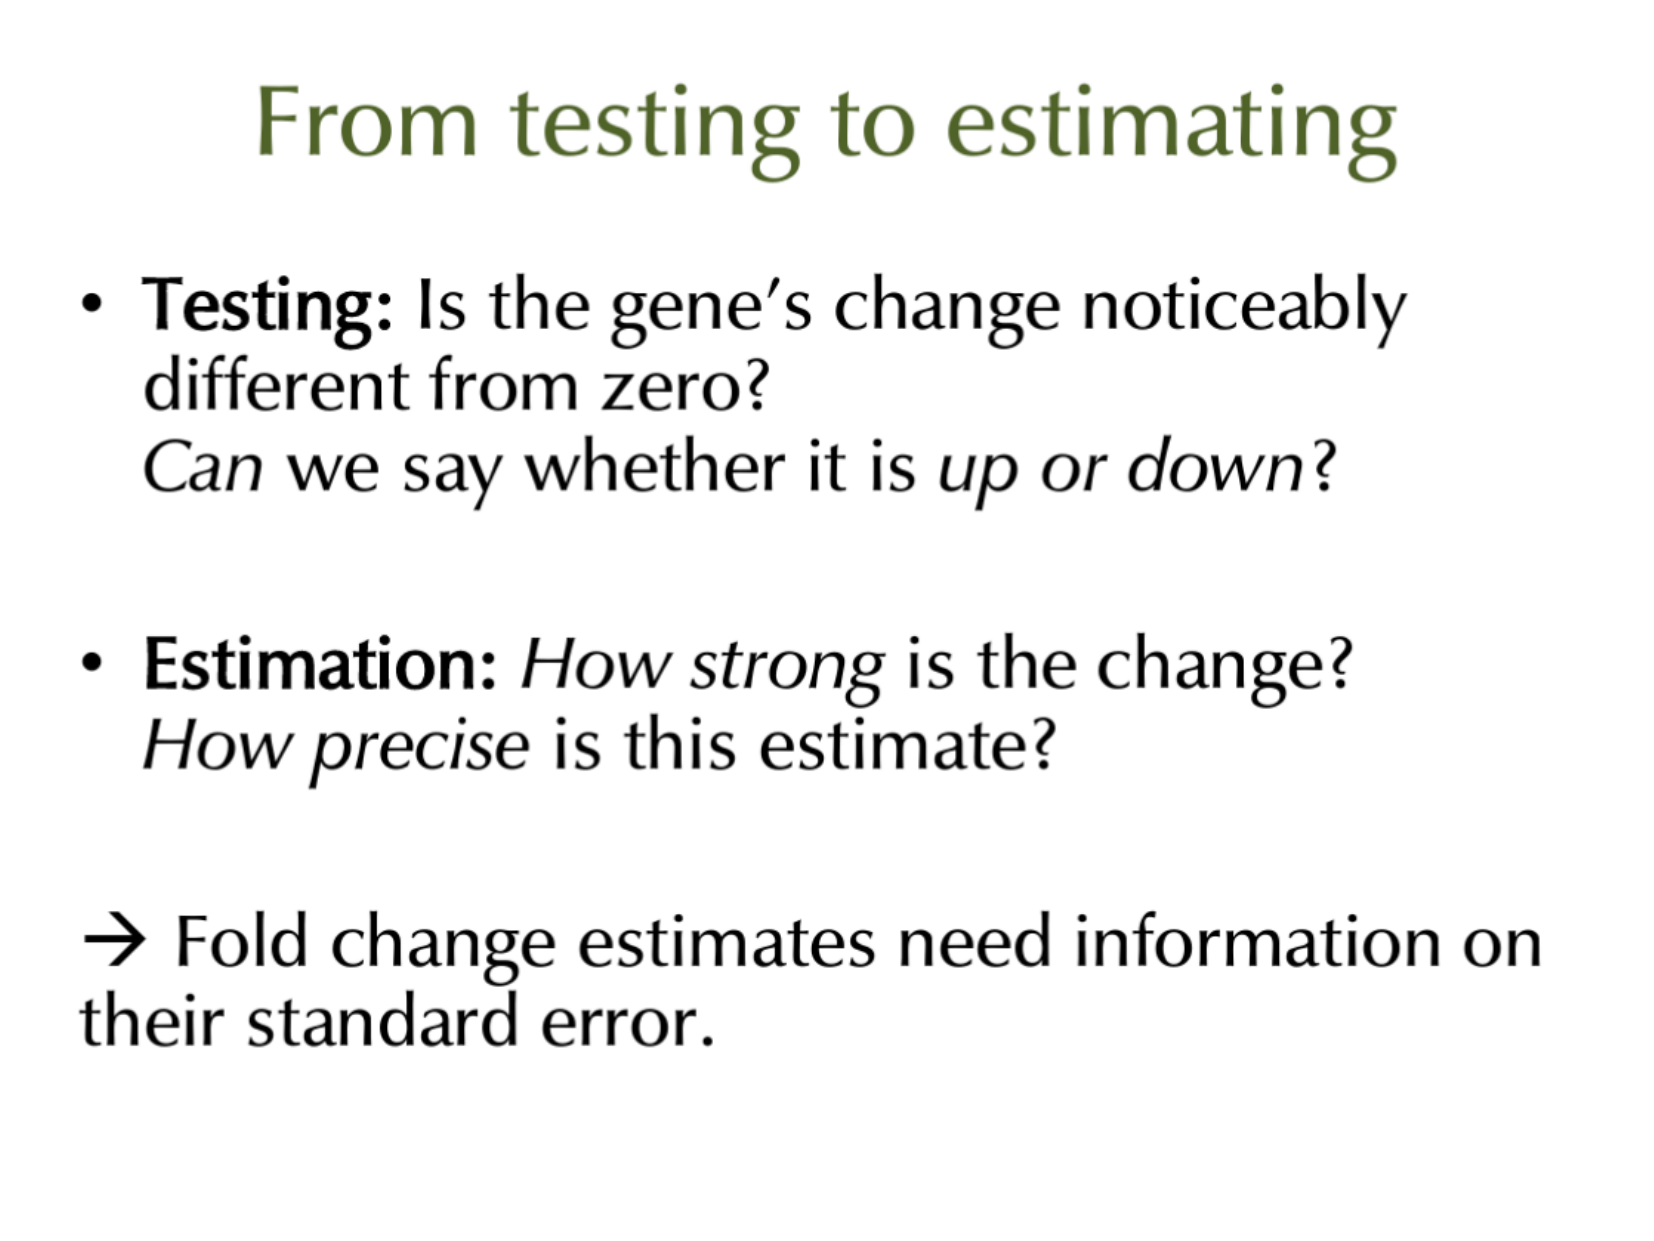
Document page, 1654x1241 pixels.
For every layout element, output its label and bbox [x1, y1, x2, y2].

picture [30, 54, 1601, 1109]
